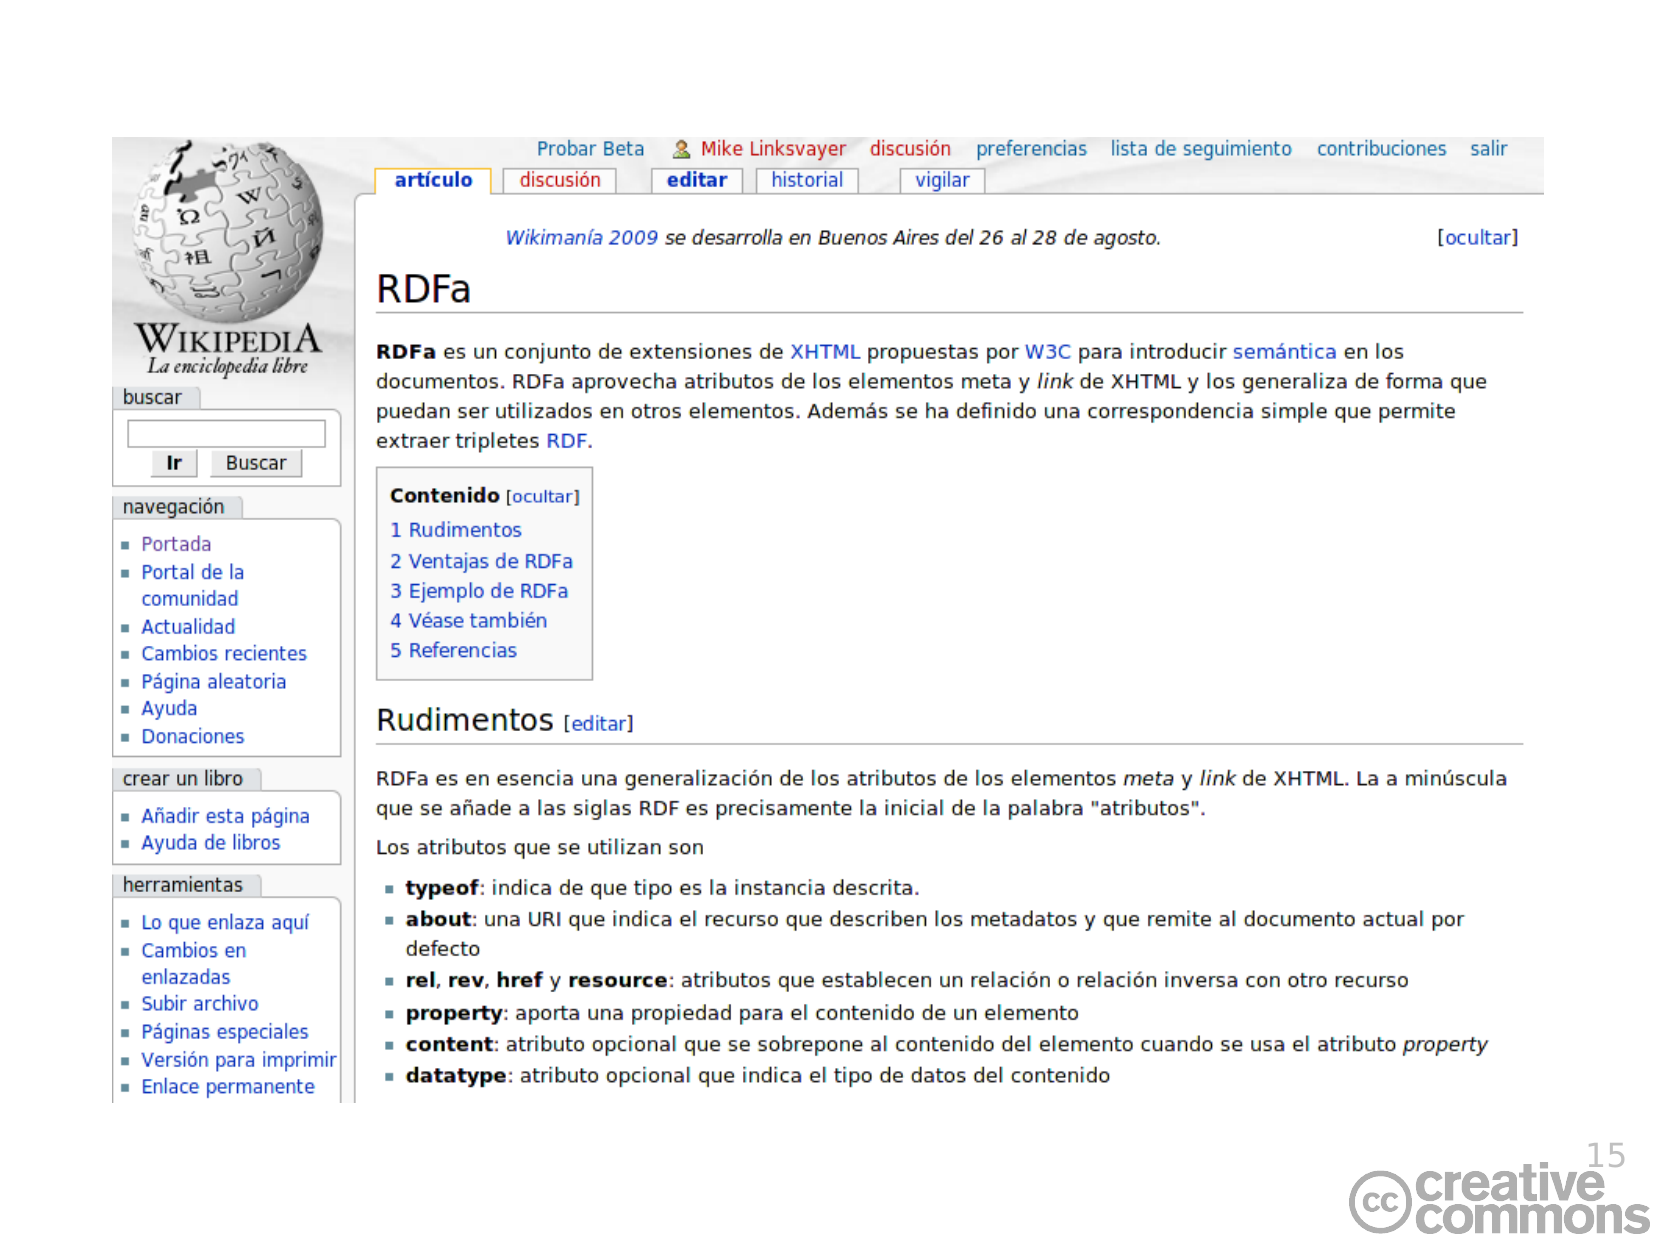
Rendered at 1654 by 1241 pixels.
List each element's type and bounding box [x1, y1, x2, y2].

picture [112, 137, 1544, 1104]
picture [1349, 1162, 1650, 1234]
